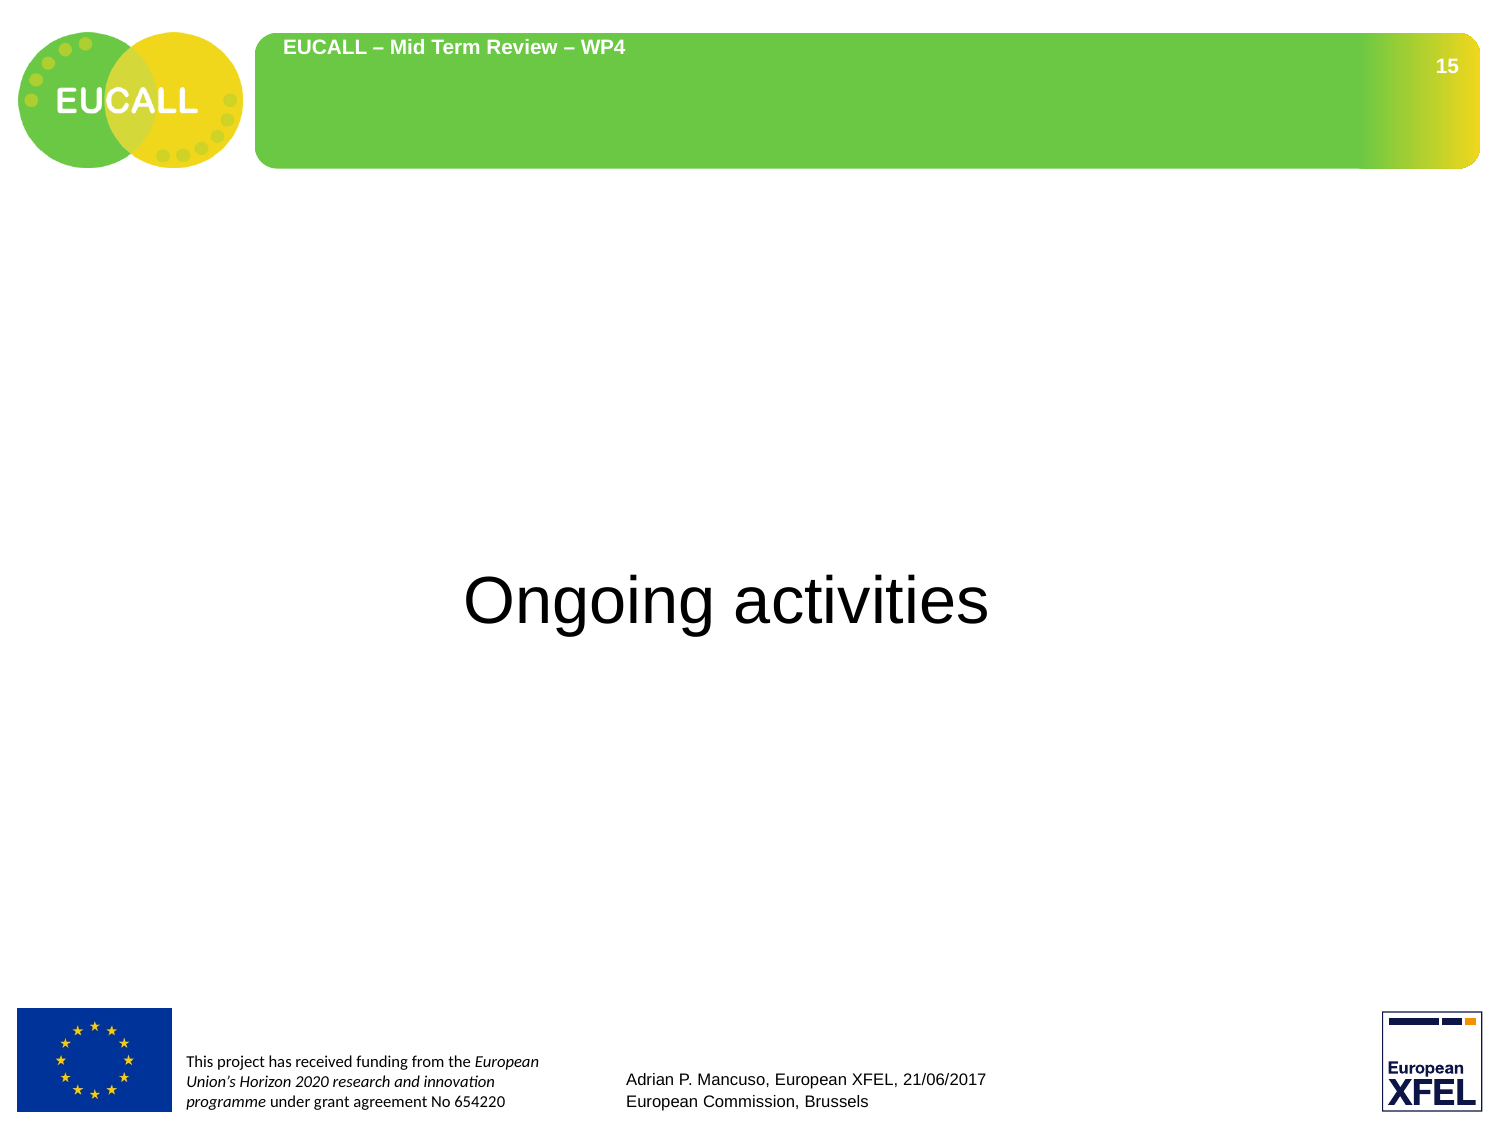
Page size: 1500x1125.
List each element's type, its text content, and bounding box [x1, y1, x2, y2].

picture [17, 1008, 172, 1112]
subtitle Ongoing activities [119, 373, 1335, 827]
picture [18, 32, 243, 168]
